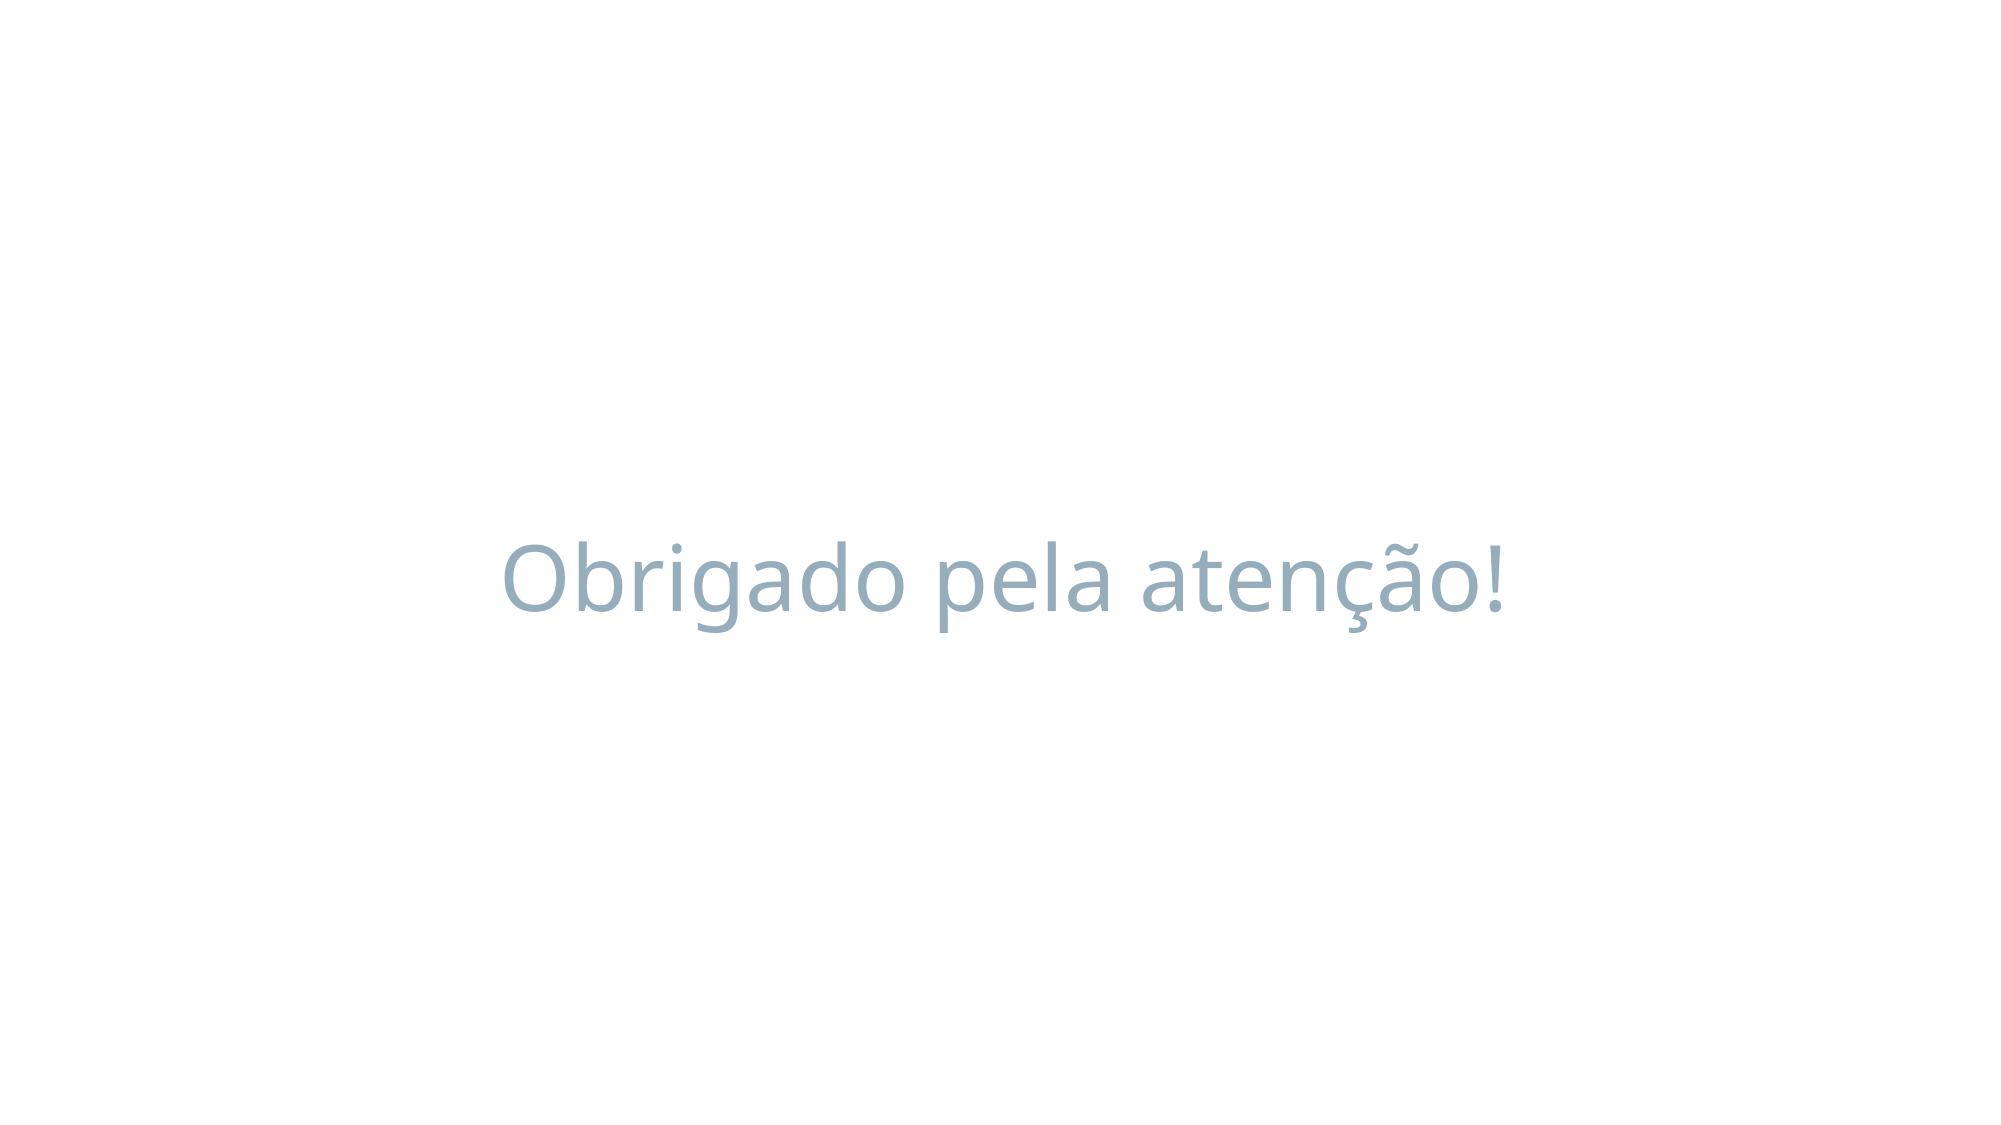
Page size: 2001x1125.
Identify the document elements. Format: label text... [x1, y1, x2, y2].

title Obrigado pela atenção! [285, 516, 1724, 634]
